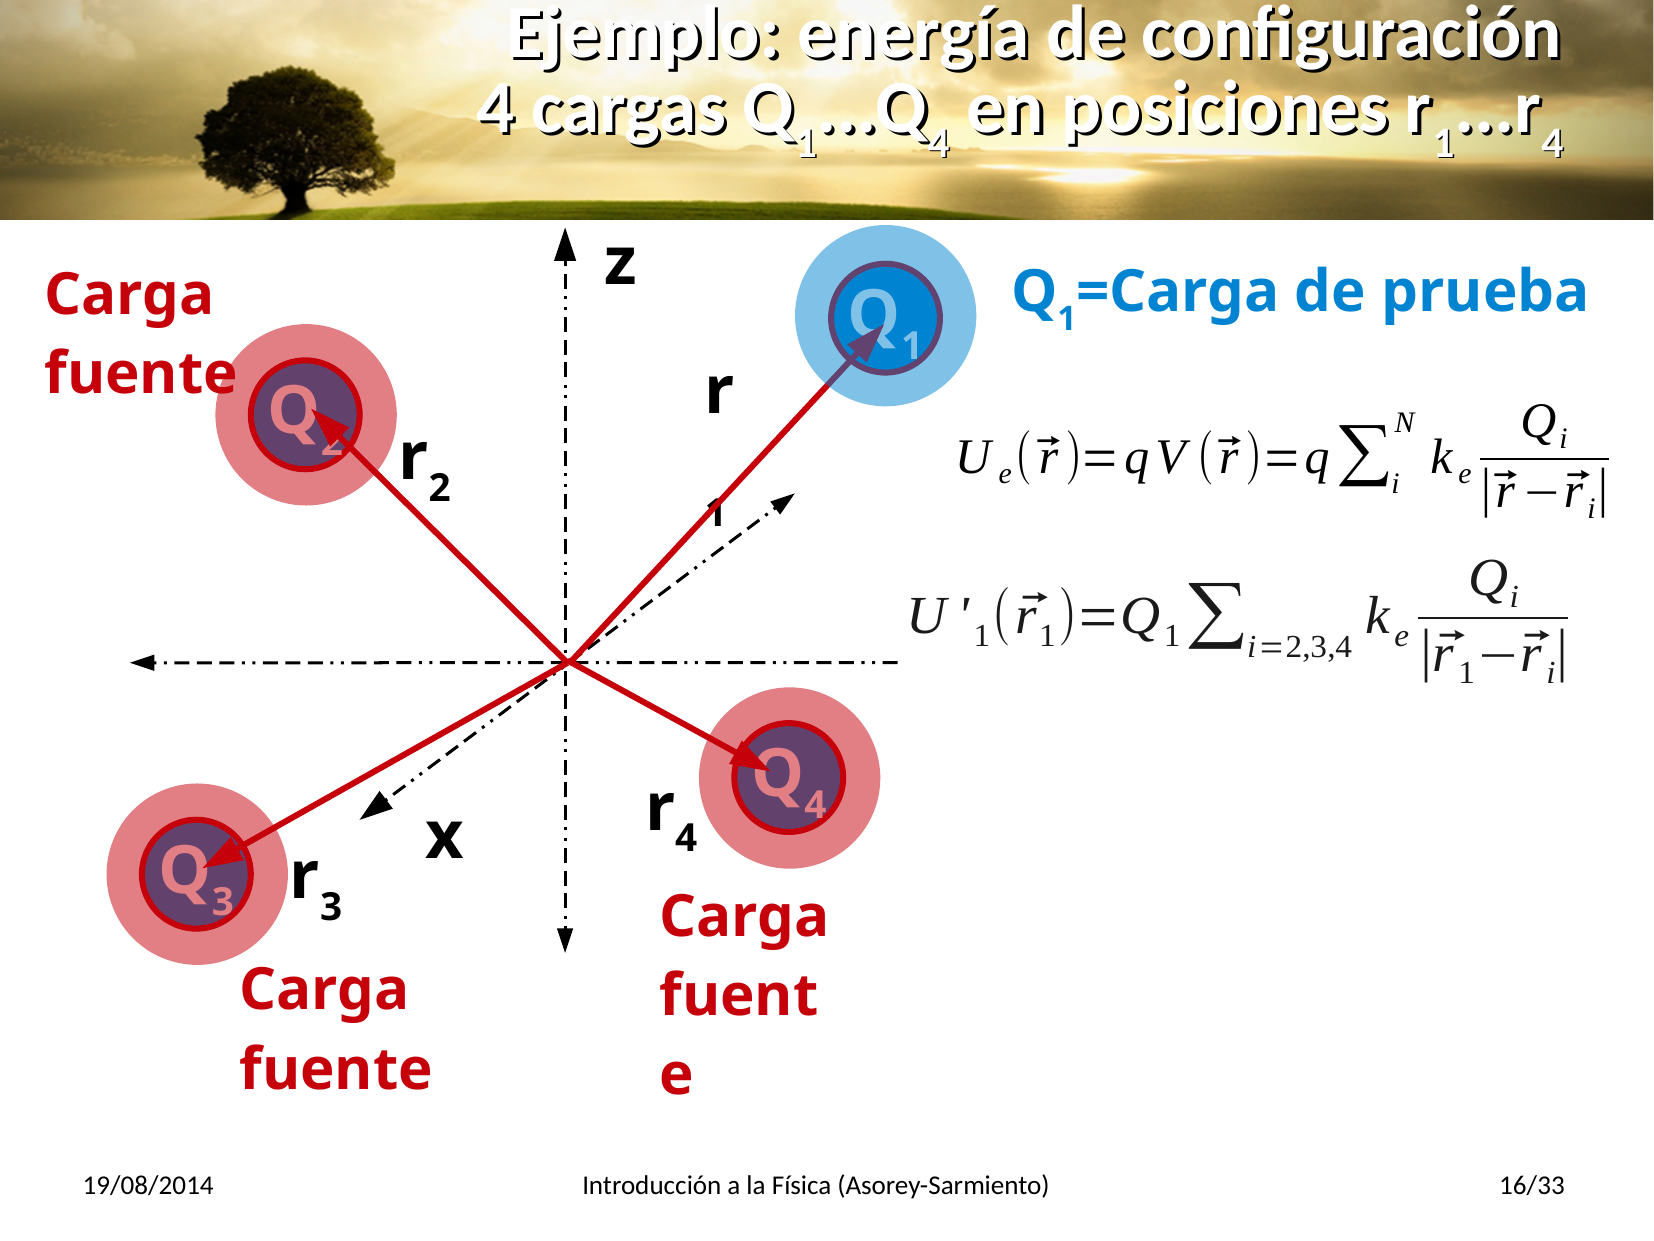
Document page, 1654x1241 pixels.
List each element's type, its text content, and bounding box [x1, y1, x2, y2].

text_box x [411, 780, 466, 875]
text_box r3 [274, 819, 376, 929]
text_box [795, 225, 977, 407]
text_box Carga fuente [225, 940, 451, 1096]
text_box Q1=Carga de prueba [996, 241, 1606, 339]
text_box [215, 324, 397, 506]
chart [948, 392, 1619, 525]
chart [900, 547, 1580, 690]
text_box [900, 420, 1621, 1141]
picture [0, 0, 1654, 220]
text_box Carga fuente [645, 866, 855, 1022]
text_box r4 [630, 751, 736, 860]
title Ejemplo: energía de configuración 4 cargas Q1...Q4 en posiciones r1...r4 [75, 0, 1564, 185]
text_box r2 [383, 400, 496, 509]
text_box Carga fuente [30, 244, 256, 400]
text_box [106, 783, 288, 965]
text_box r1 [690, 334, 771, 444]
text_box [698, 687, 881, 866]
text_box z [589, 206, 644, 301]
